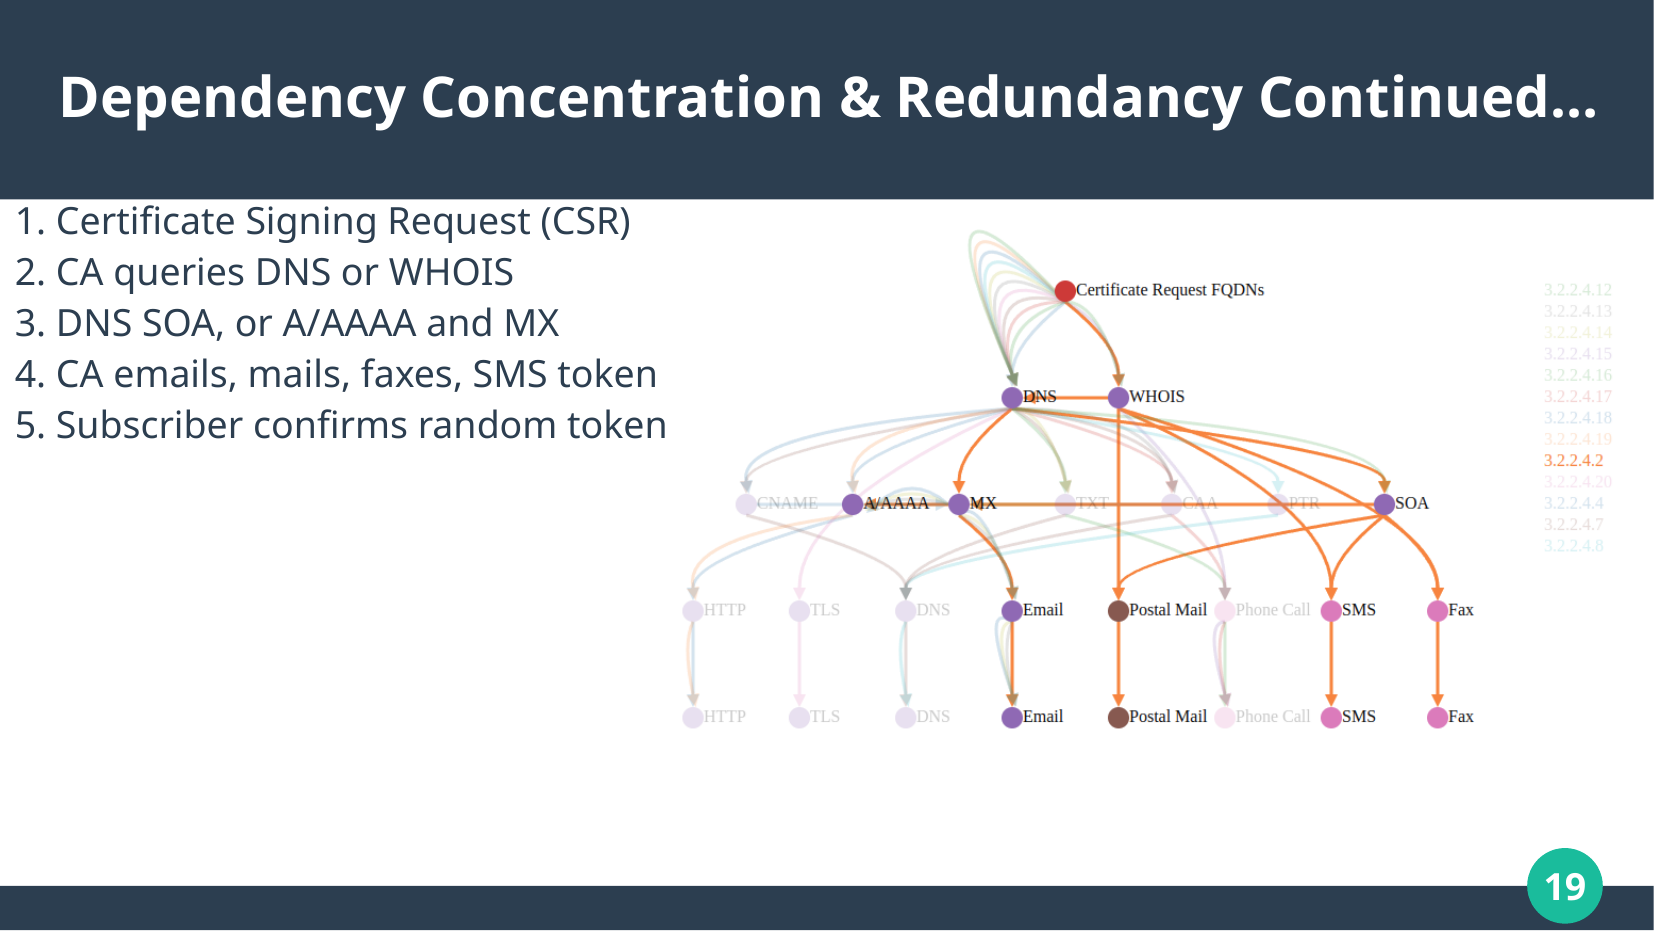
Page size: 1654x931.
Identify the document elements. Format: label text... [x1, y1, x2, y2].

picture [675, 224, 1626, 737]
text_box 1. Certificate Signing Request (CSR) 2. CA queries DNS or WHOIS 3. DNS SOA, or A/AAAA and MX 4. CA emails, mails, faxes, SMS token 5. Subscriber confirms random token [0, 187, 695, 458]
title Dependency Concentration & Redundancy Continued… [59, 37, 1651, 155]
